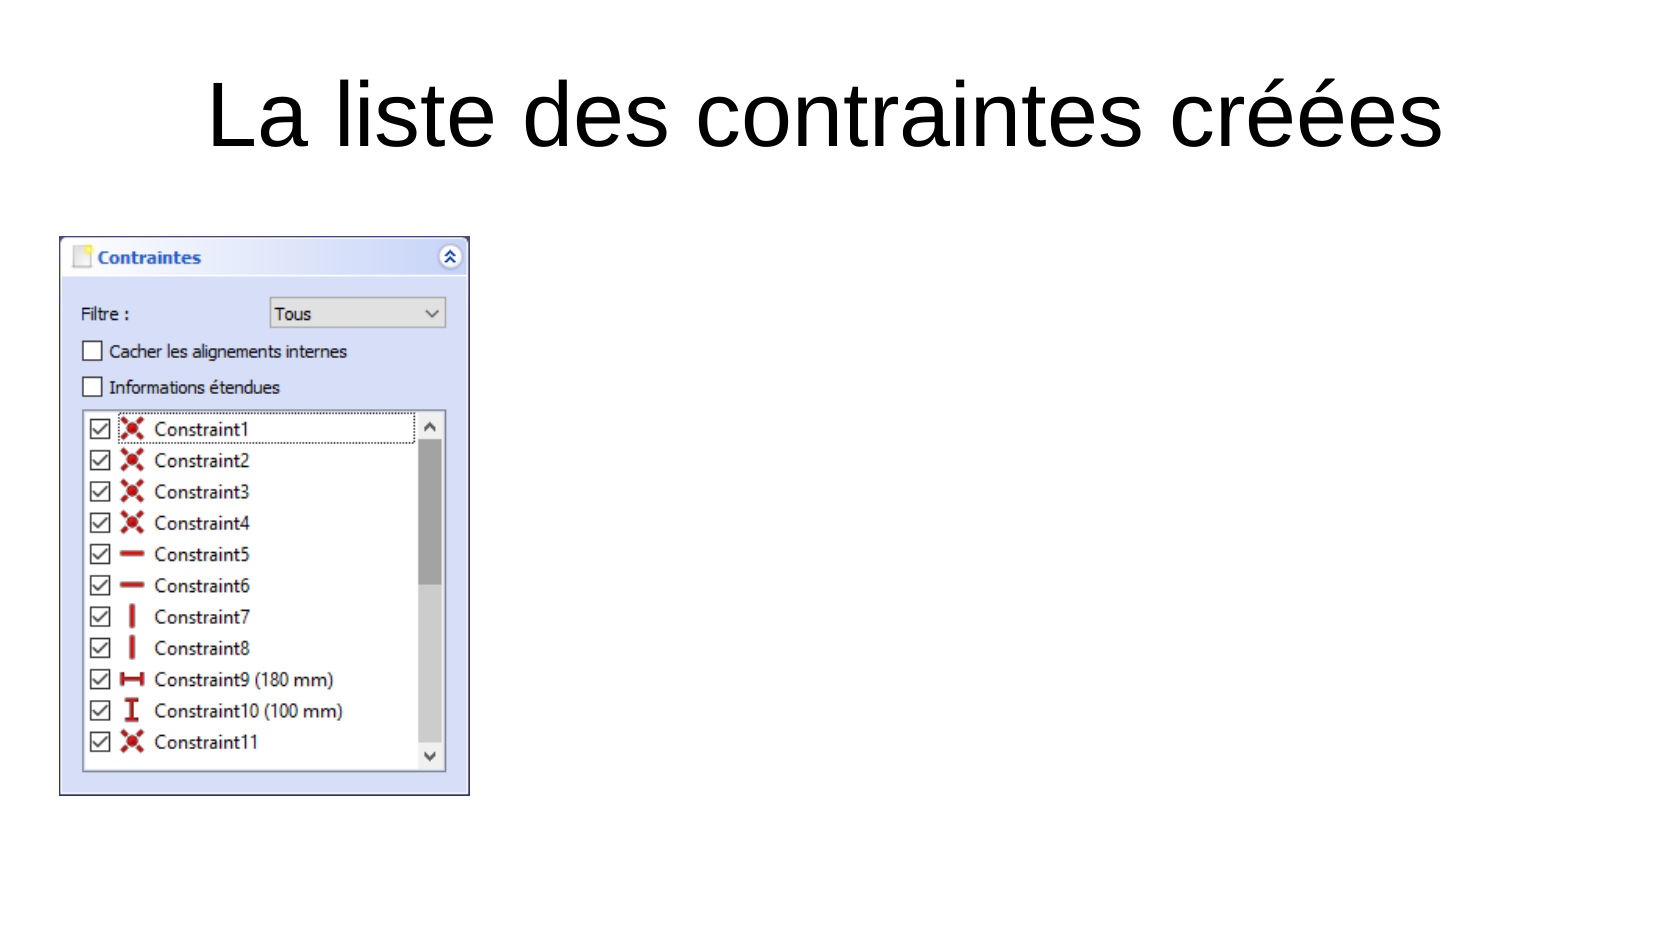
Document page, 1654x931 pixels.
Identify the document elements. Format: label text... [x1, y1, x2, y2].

title La liste des contraintes créées [82, 37, 1571, 193]
picture [59, 236, 470, 796]
